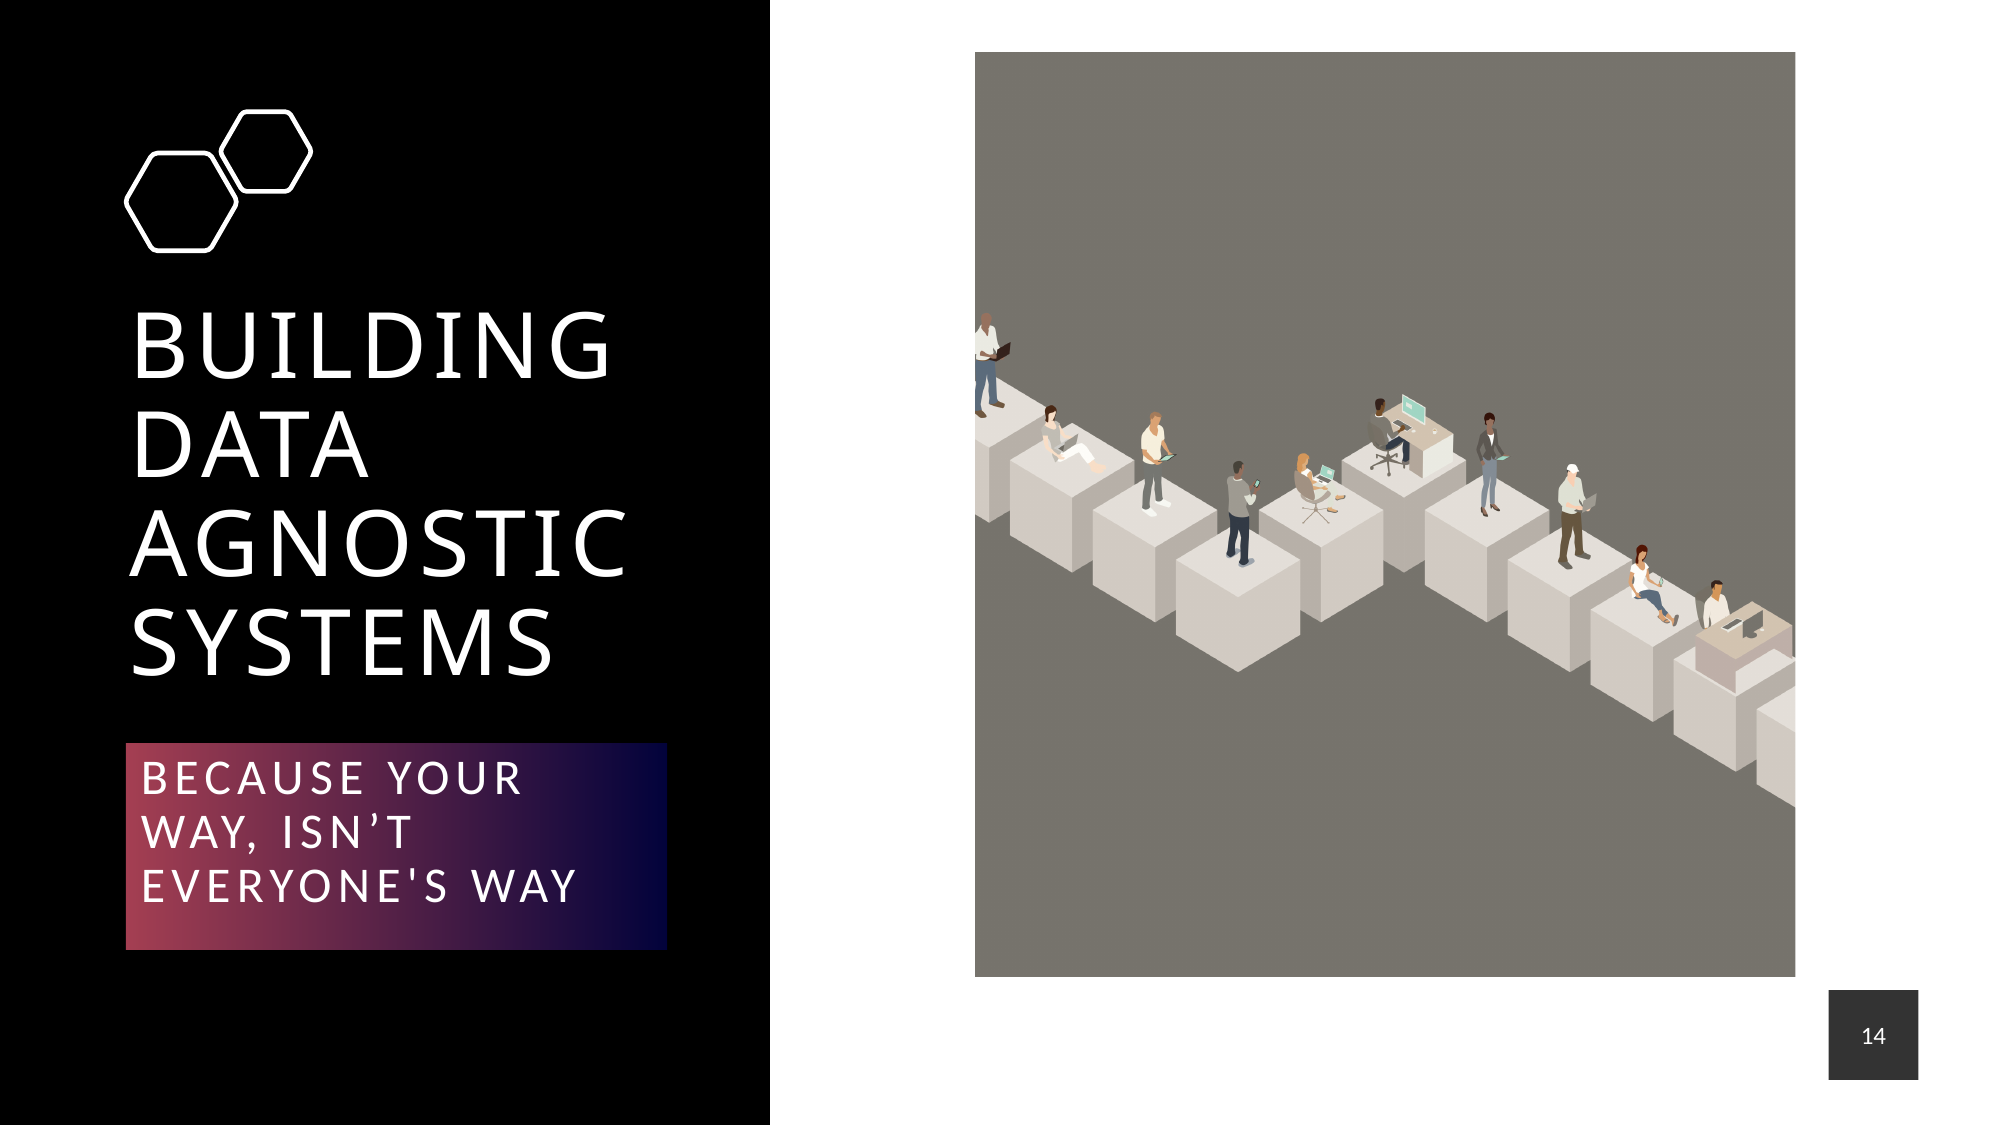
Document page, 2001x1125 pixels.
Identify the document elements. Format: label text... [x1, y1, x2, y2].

text_box [0, 0, 2000, 1125]
title Building data agnostic systems [114, 266, 698, 703]
slide_number <number> [1828, 990, 1919, 1080]
picture [975, 52, 1796, 977]
list Because your way, isn’t everyone's way [125, 743, 668, 950]
